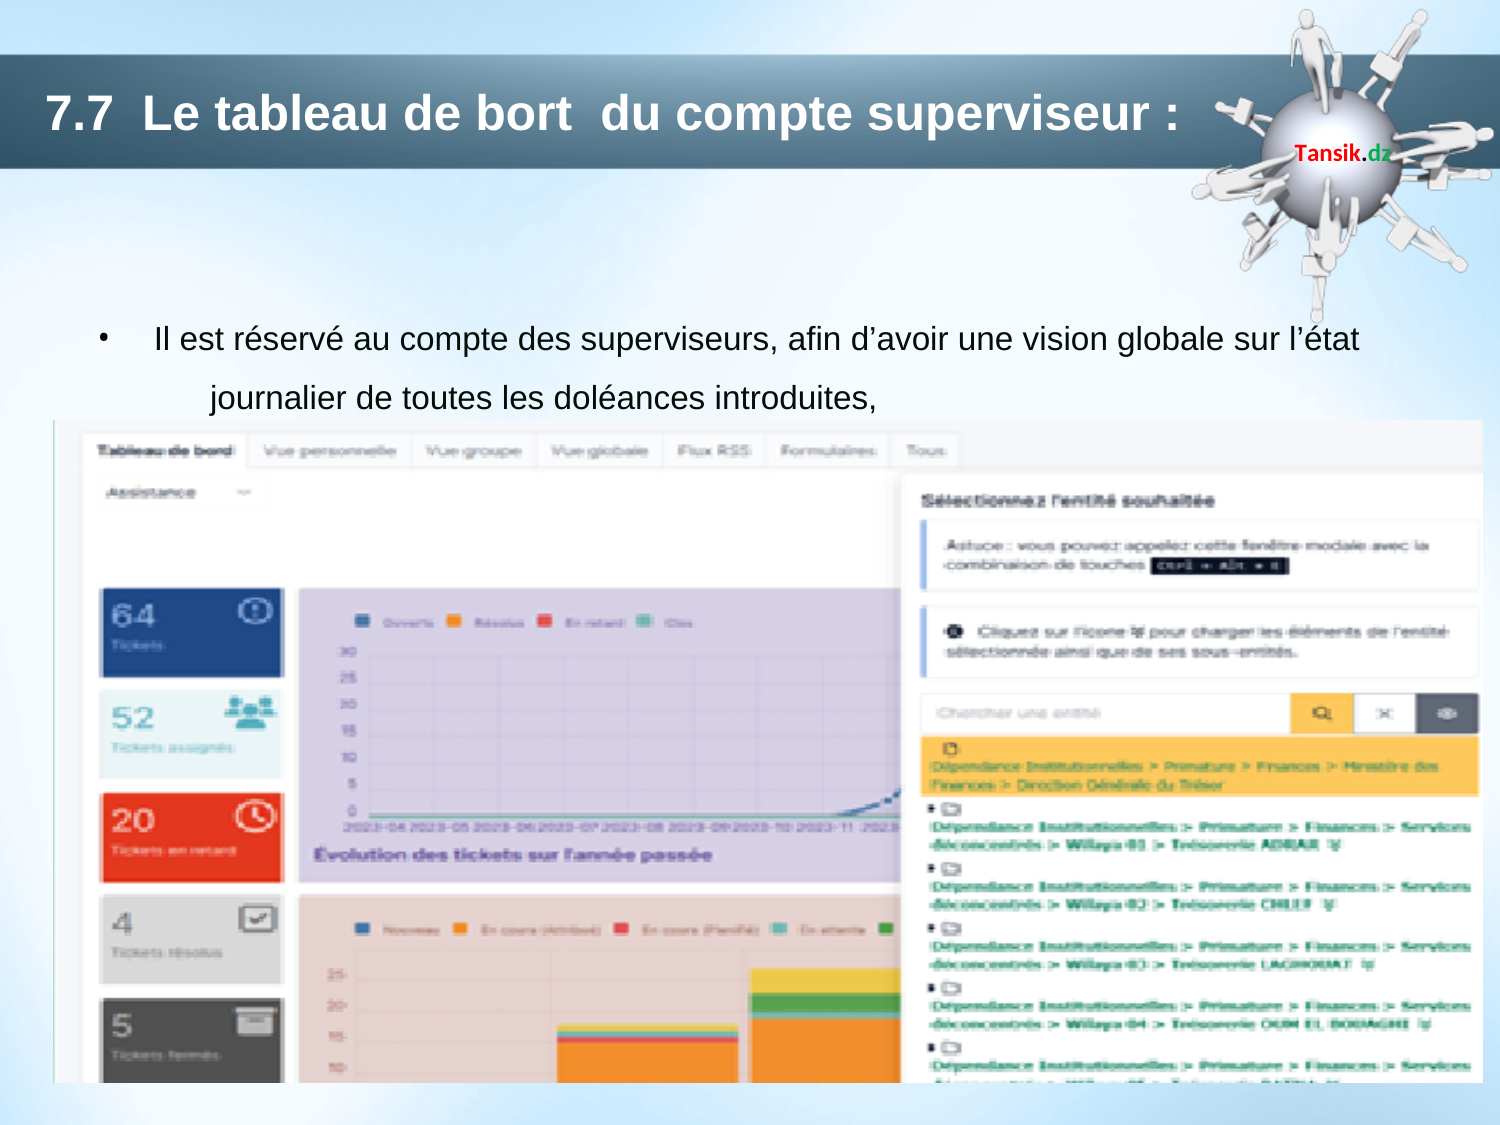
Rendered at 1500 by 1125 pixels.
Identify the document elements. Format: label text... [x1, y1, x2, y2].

text_box Il est réservé au compte des superviseurs, afin d’avoir une vision globale sur l’état journalier de toutes les doléances introduites, [82, 1083, 1125, 1089]
picture [53, 420, 1500, 1090]
text_box Il est réservé au compte des superviseurs, afin d’avoir une vision globale sur l’état journalier de toutes les doléances introduites, [82, 289, 1500, 878]
text_box Tansik.dz [1279, 128, 1422, 185]
title 7.7 Le tableau de bort du compte superviseur : [29, 51, 1210, 170]
